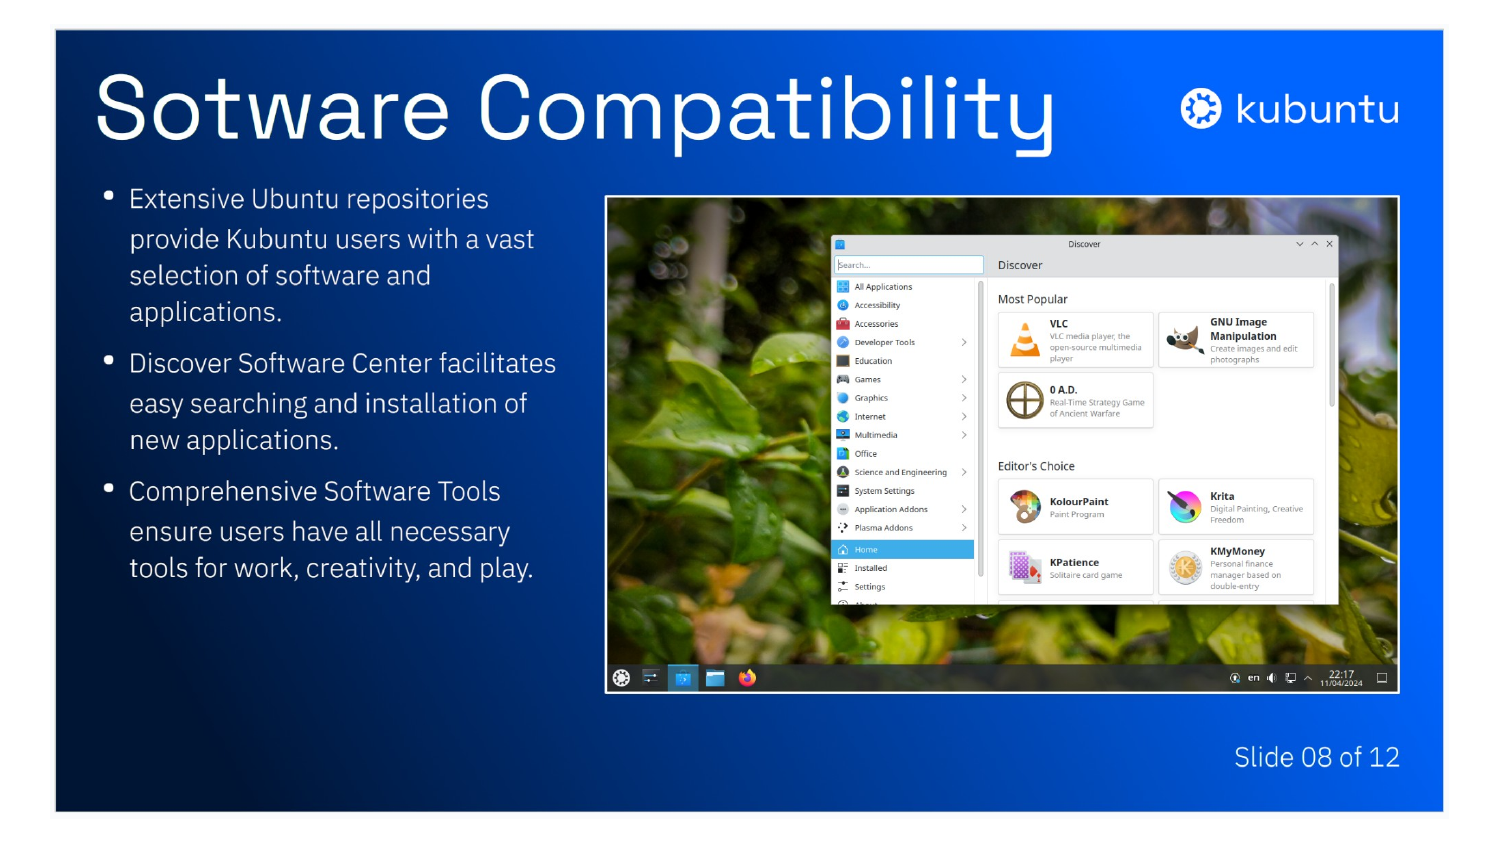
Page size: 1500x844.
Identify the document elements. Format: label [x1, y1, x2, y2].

picture [50, 24, 1449, 819]
